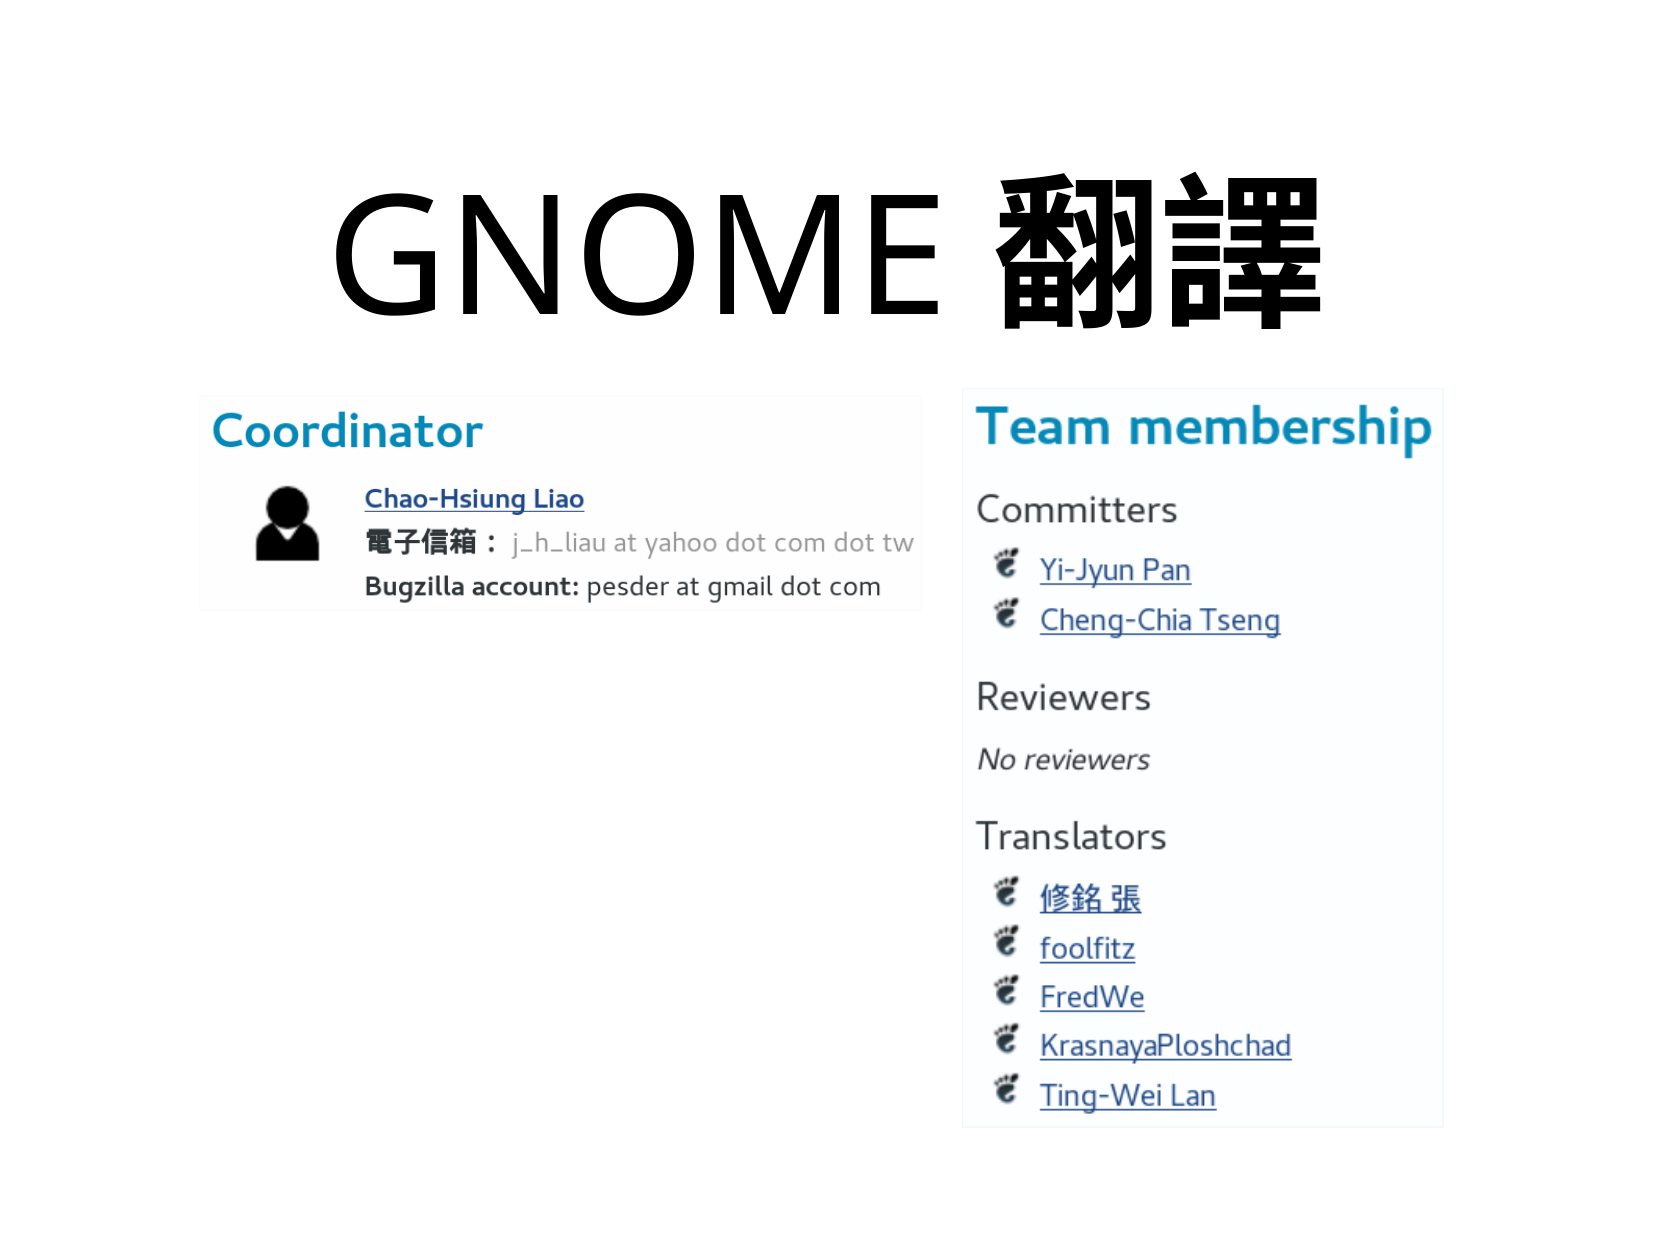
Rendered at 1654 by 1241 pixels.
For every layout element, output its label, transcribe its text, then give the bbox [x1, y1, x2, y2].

picture [962, 388, 1444, 1128]
title GNOME翻譯 [82, 0, 1571, 508]
picture [199, 395, 922, 611]
